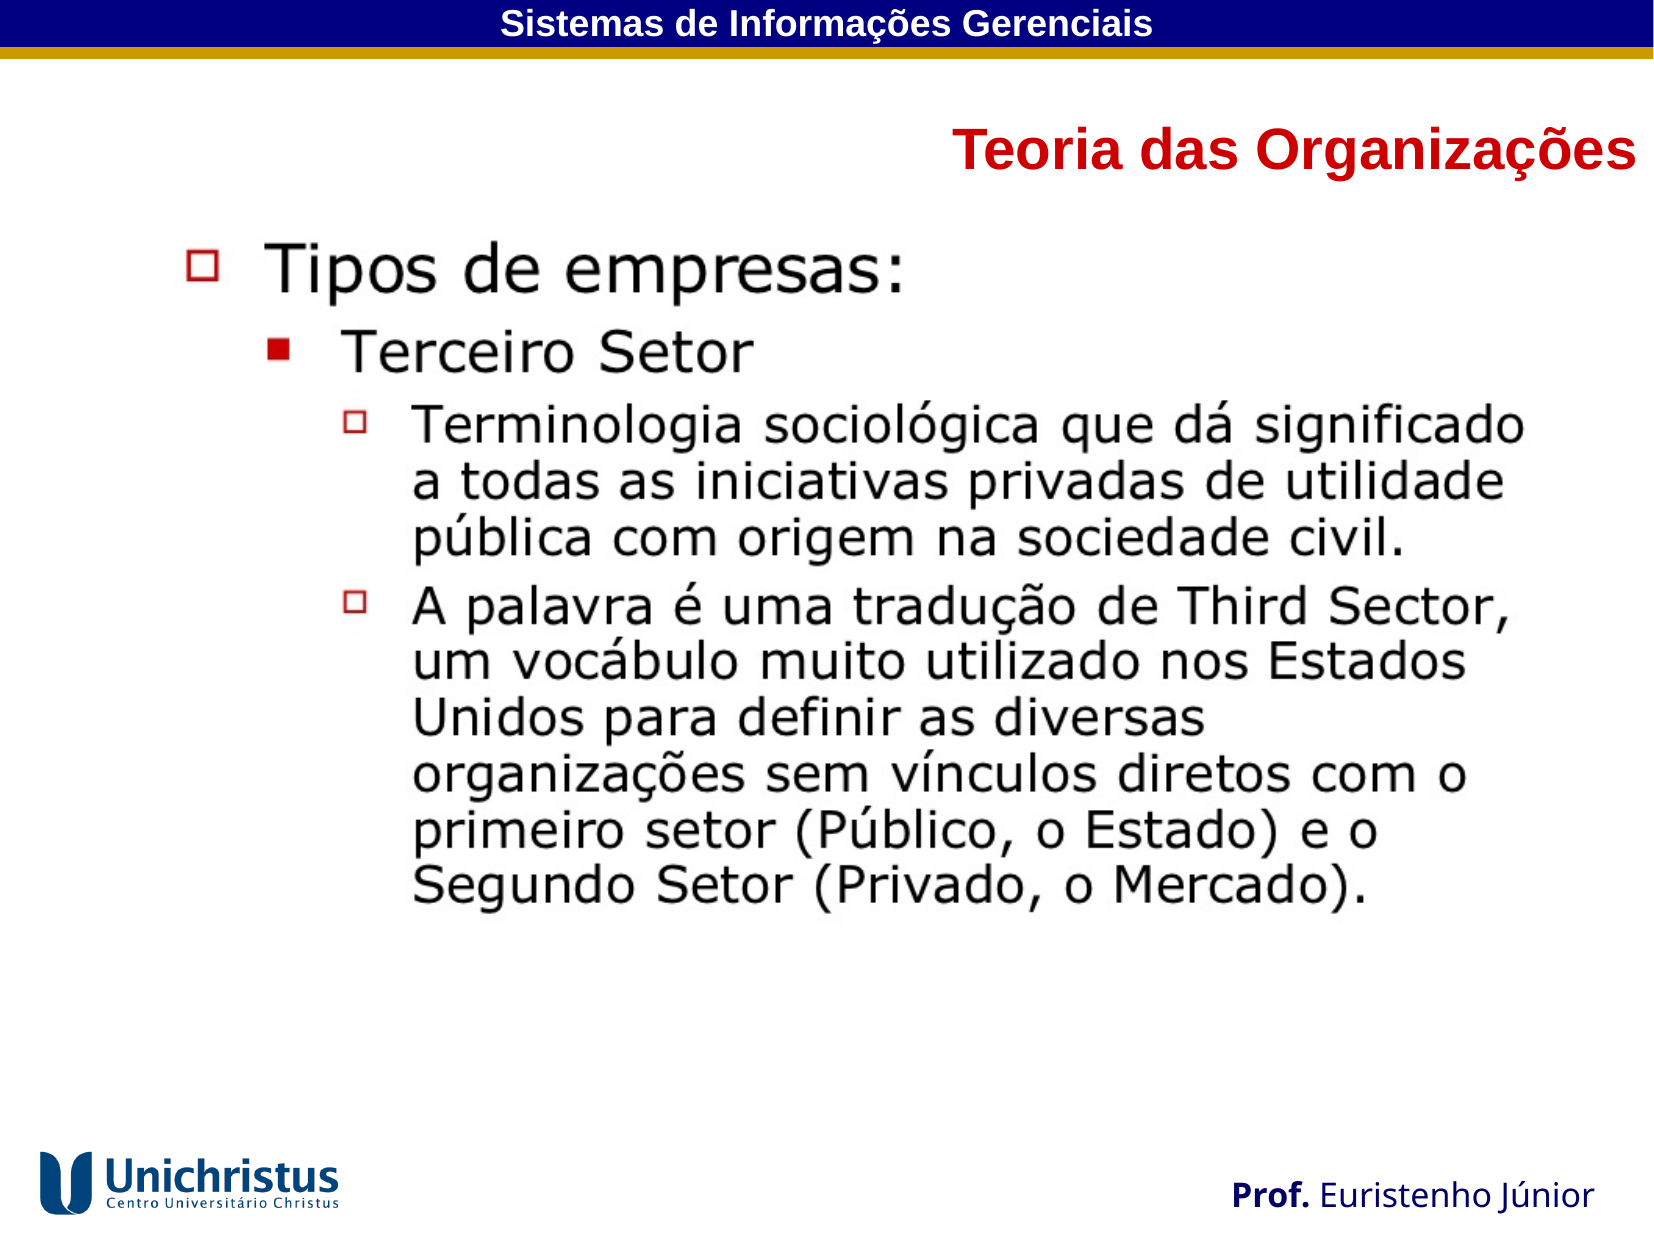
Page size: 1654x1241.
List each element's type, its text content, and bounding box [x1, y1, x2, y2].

text_box [0, 47, 1654, 60]
picture [35, 1148, 343, 1217]
text_box Prof. Euristenho Júnior [1216, 1163, 1654, 1224]
picture [174, 230, 1534, 928]
text_box Sistemas de Informações Gerenciais [0, 0, 1654, 47]
text_box Teoria das Organizações [937, 109, 1654, 189]
